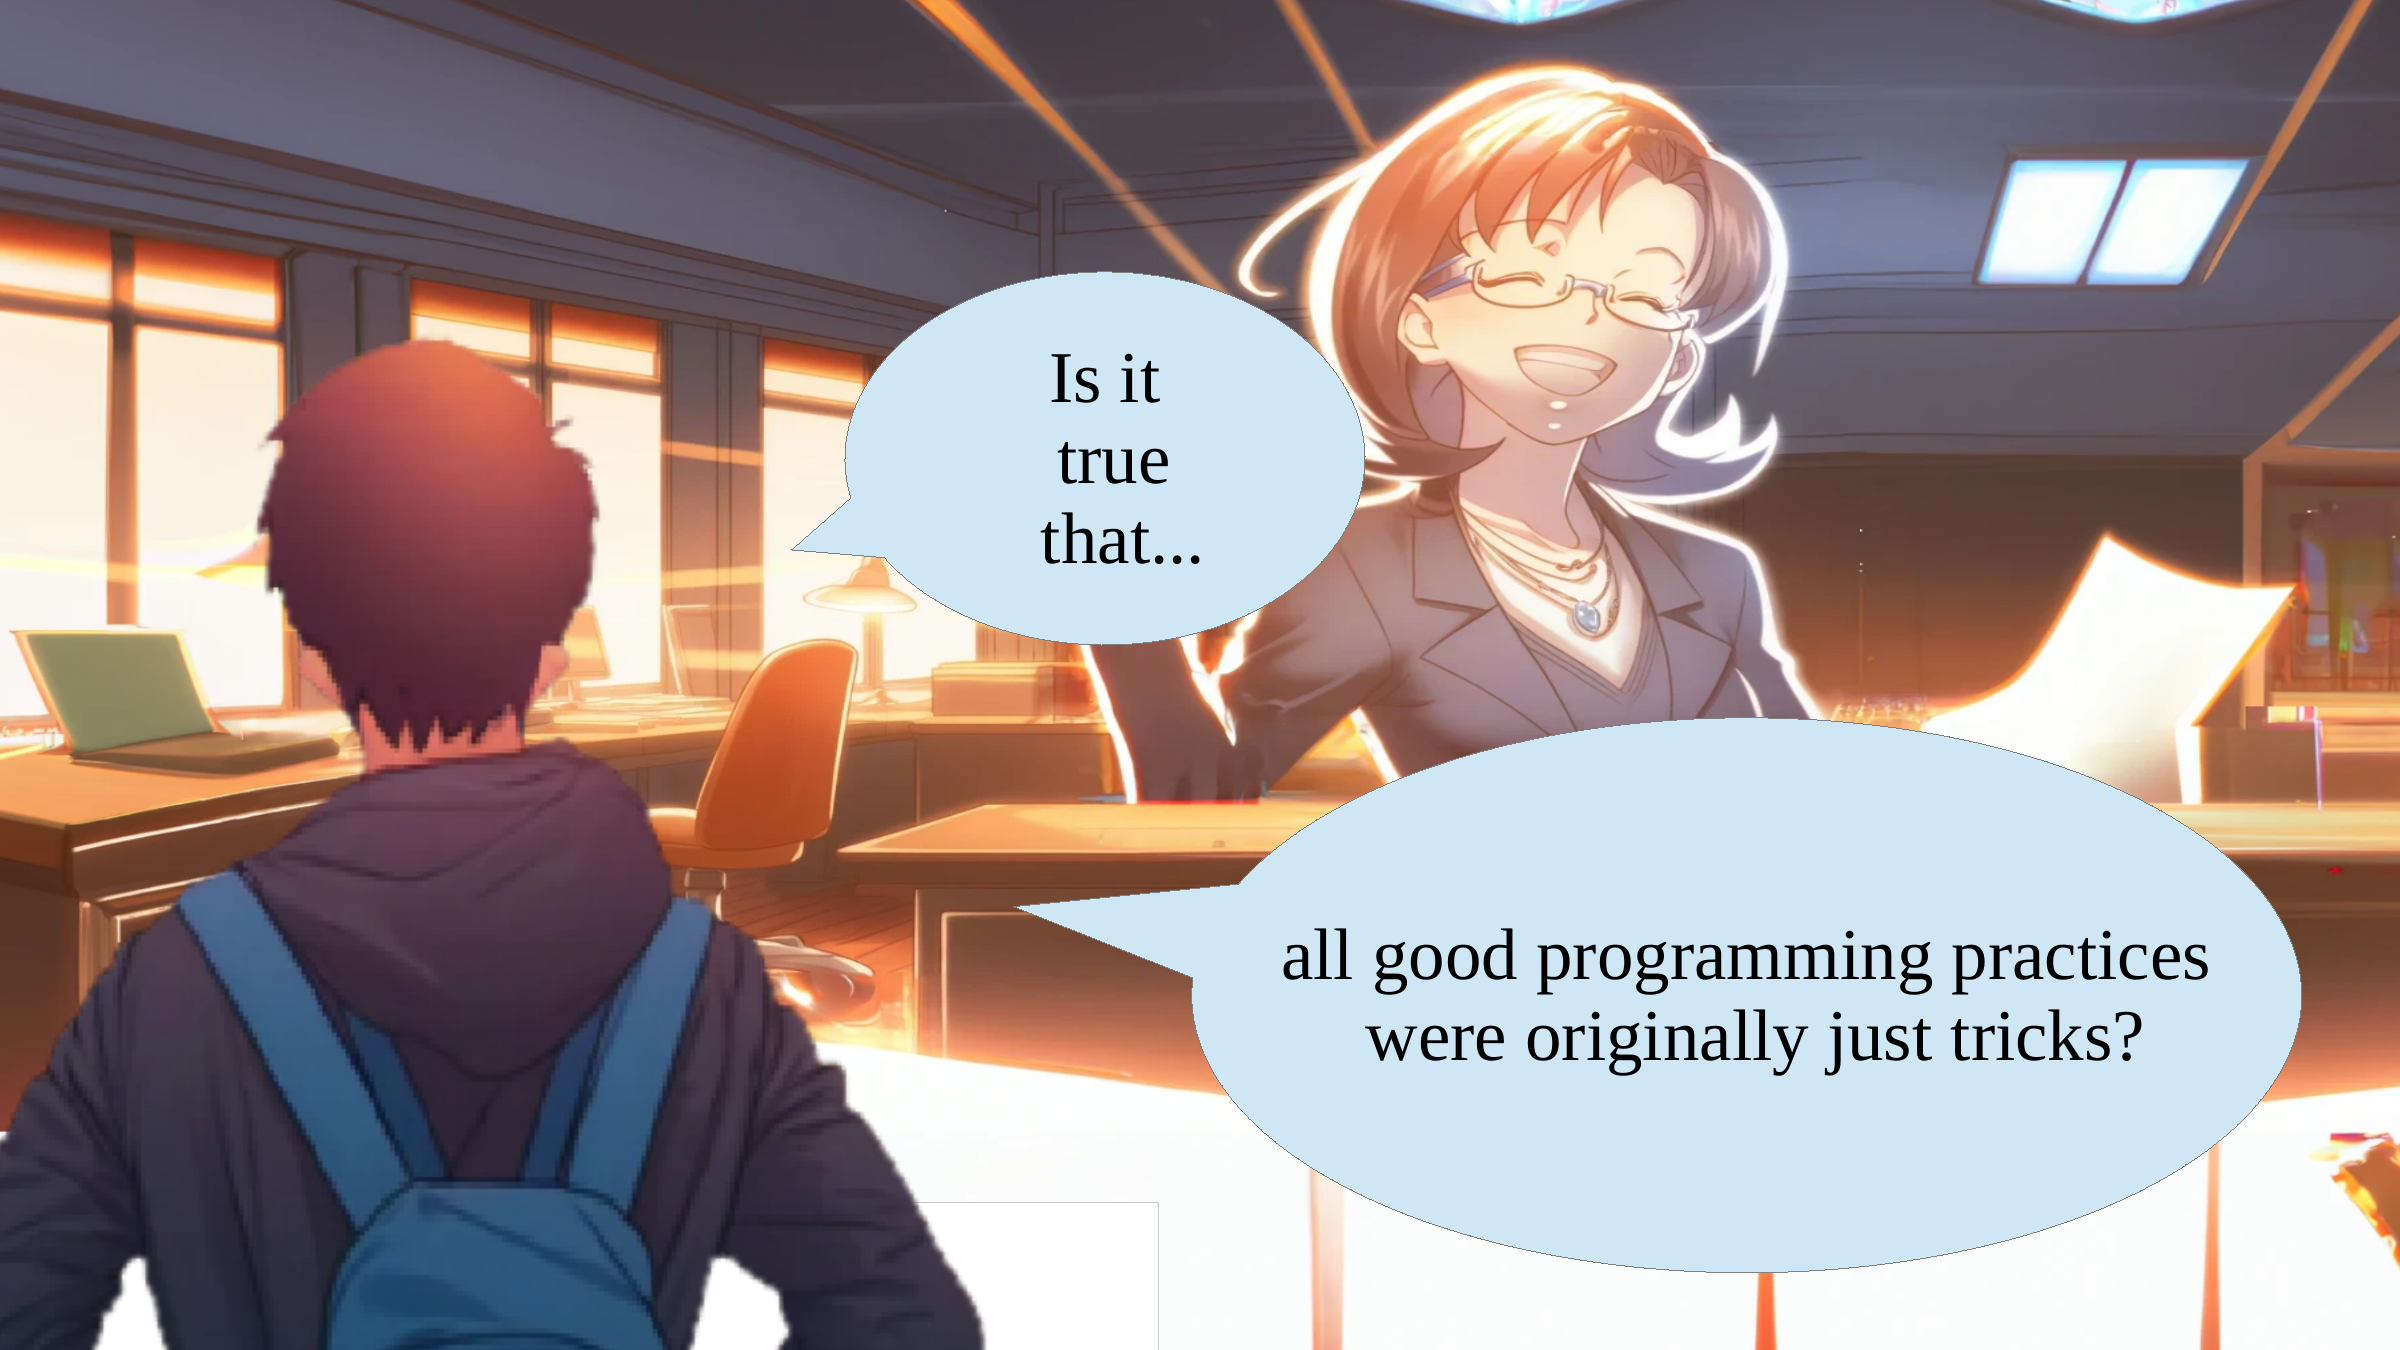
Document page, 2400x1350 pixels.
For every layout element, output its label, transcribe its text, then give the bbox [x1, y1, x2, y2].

text_box Is it true that... [791, 271, 1366, 646]
text_box all good programming practices were originally just tricks? [1013, 717, 2302, 1273]
picture [0, 0, 2400, 1350]
